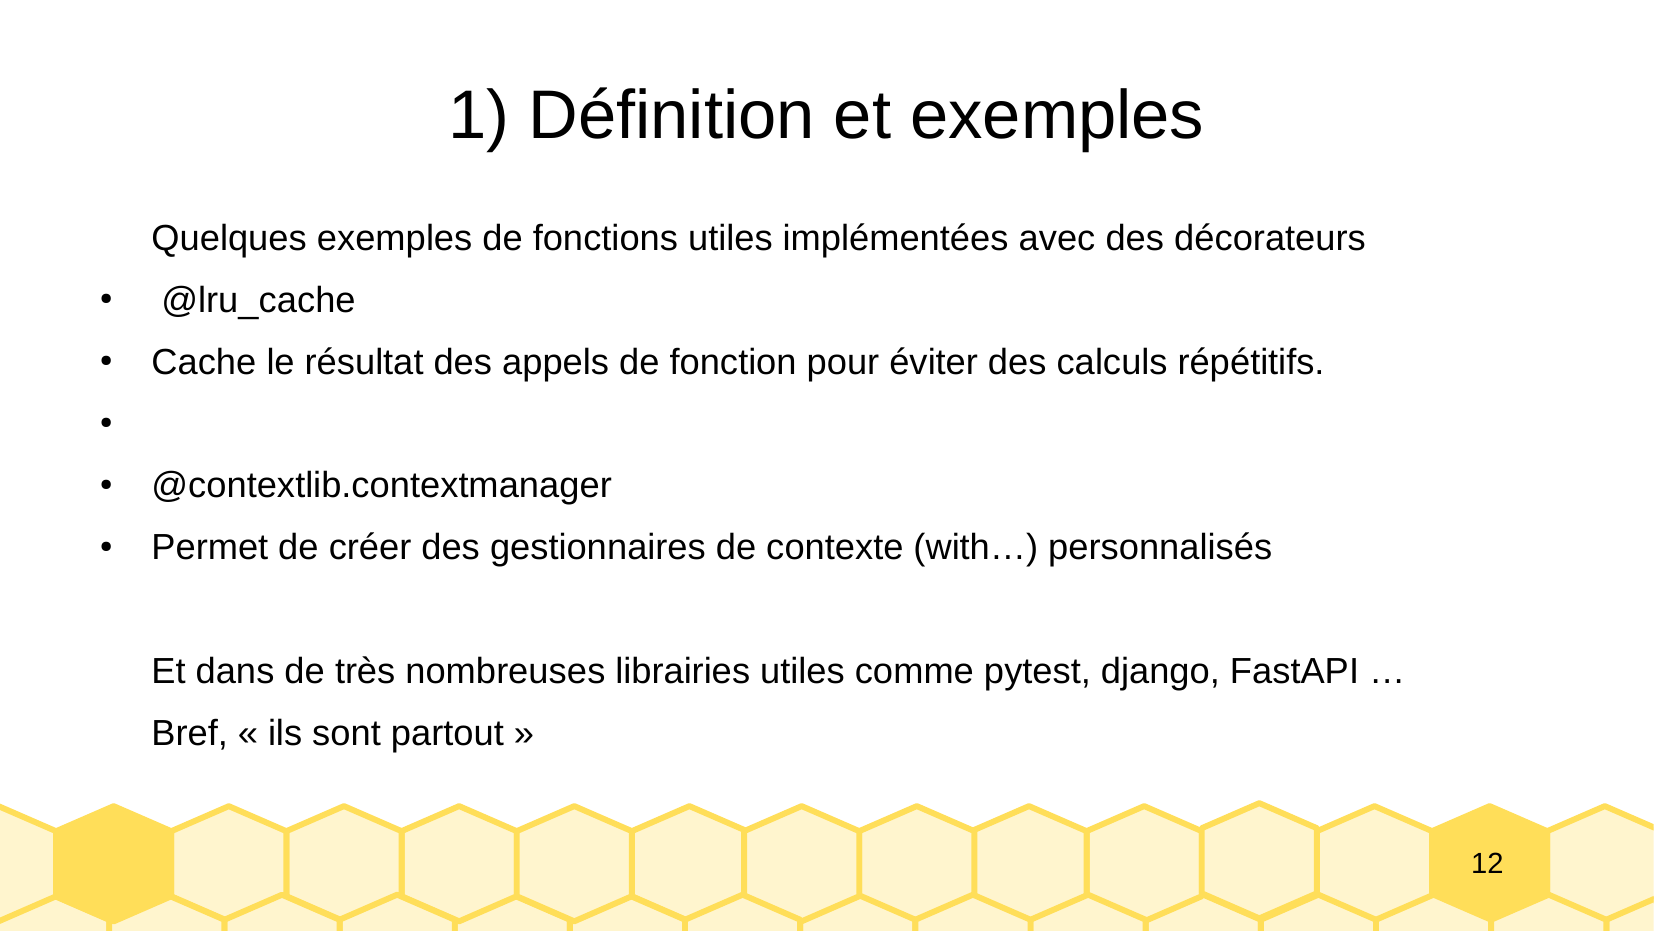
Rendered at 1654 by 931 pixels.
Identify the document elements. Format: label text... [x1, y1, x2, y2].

title 1) Définition et exemples [82, 37, 1571, 193]
list Quelques exemples de fonctions utiles implémentées avec des décorateurs @lru_cache Cache le résultat des appels de fonction pour éviter des calculs répétitifs. @contextlib.contextmanager Permet de créer des gestionnaires de contexte (with…) personnalisés Et dans de très nombreuses librairies utiles comme pytest, django, FastAPI … Bref, « ils sont partout » [82, 217, 1571, 758]
